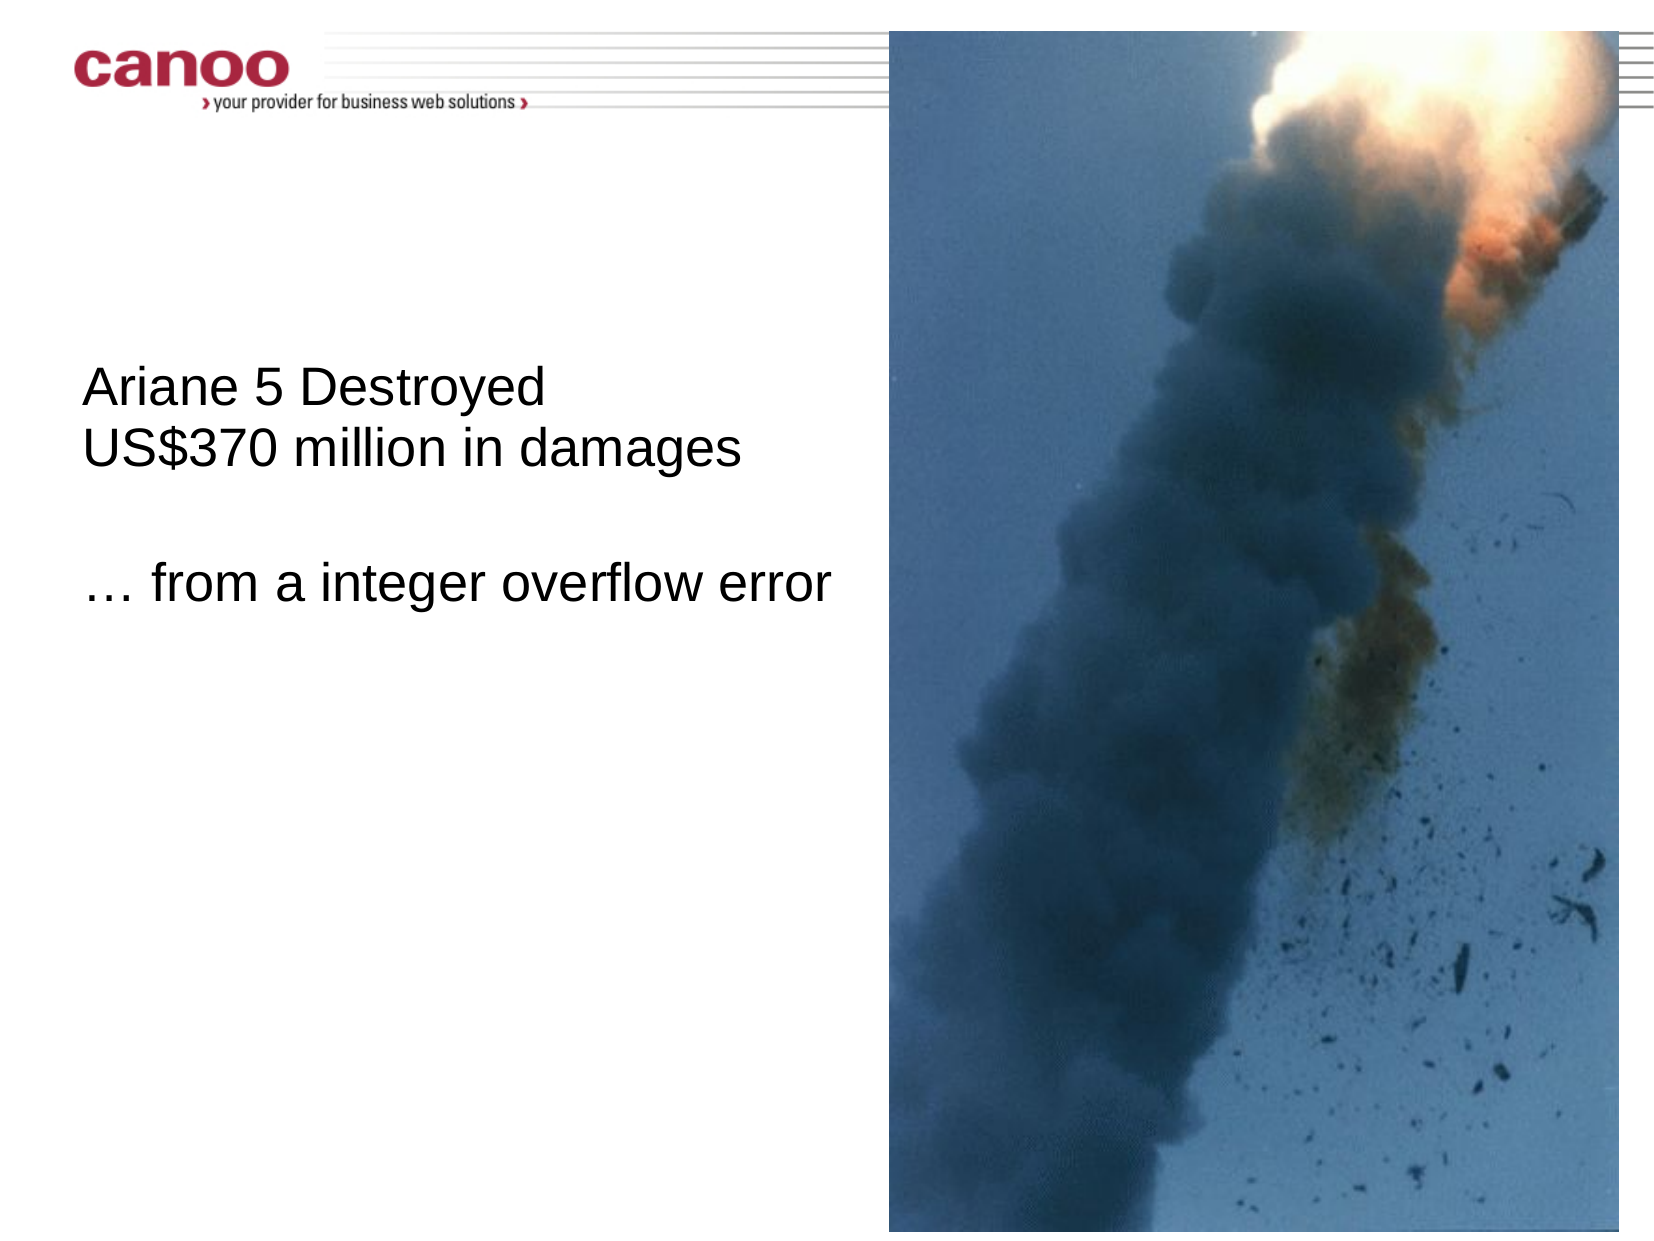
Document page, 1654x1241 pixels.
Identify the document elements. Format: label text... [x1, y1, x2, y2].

subtitle Ariane 5 Destroyed US$370 million in damages … from a integer overflow error [82, 179, 1571, 1239]
picture [0, 0, 1654, 1232]
